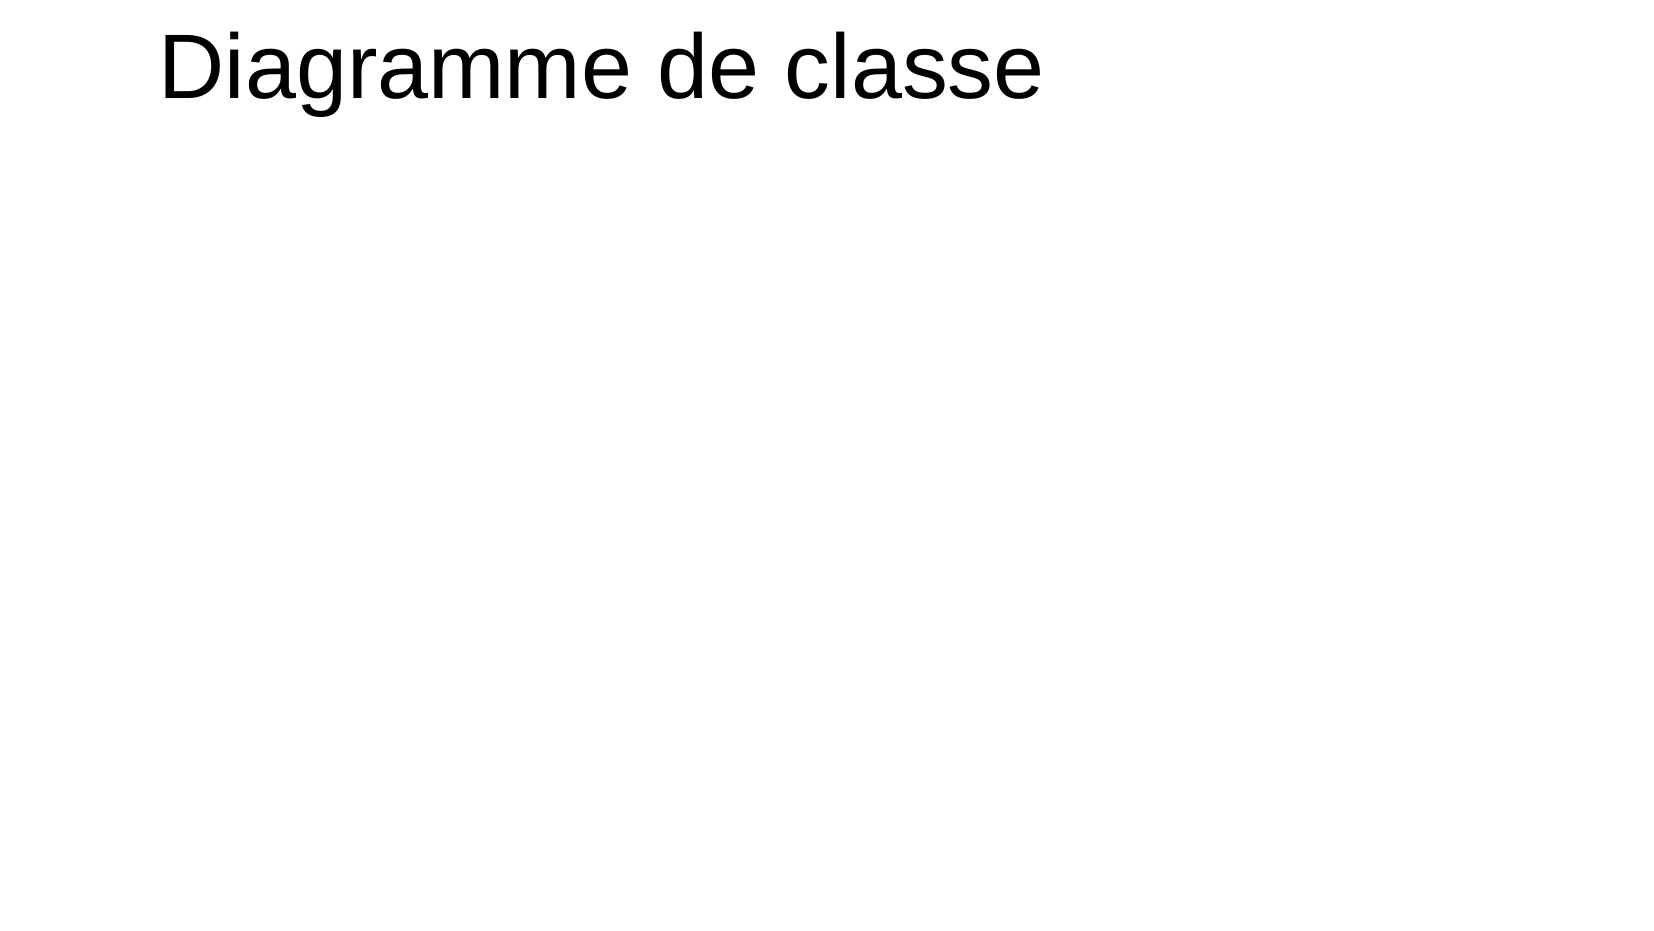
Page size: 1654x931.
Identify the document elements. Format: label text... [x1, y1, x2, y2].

title Diagramme de classe [35, 0, 1170, 170]
